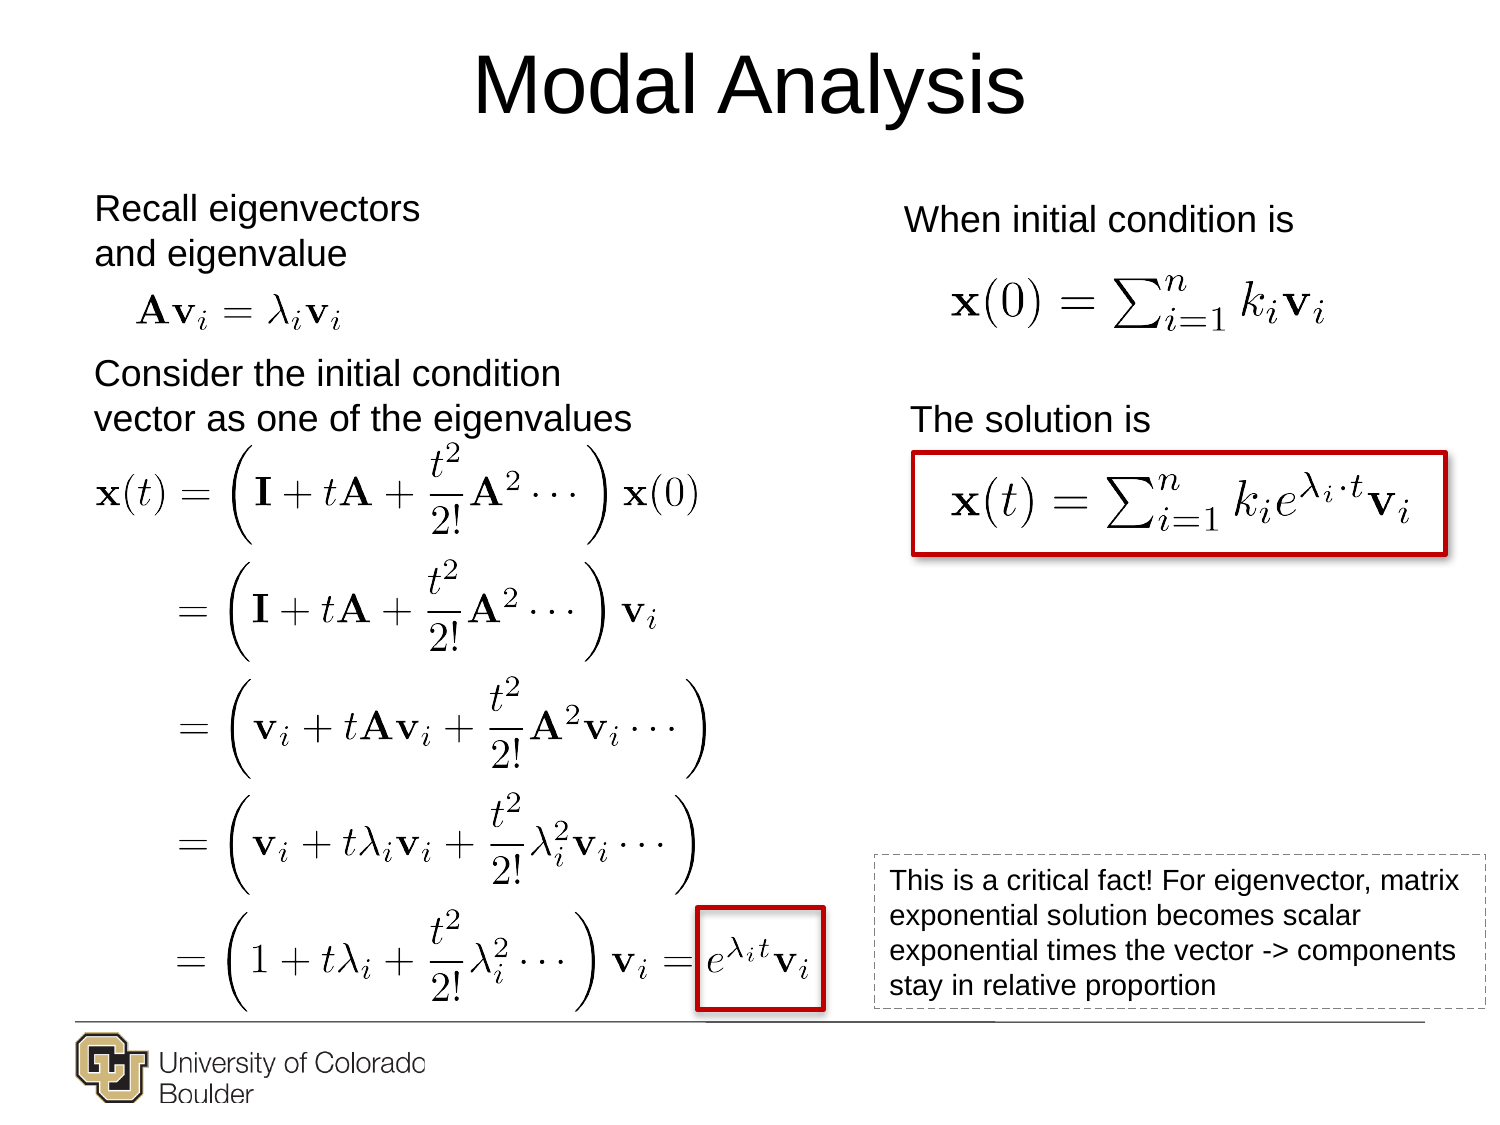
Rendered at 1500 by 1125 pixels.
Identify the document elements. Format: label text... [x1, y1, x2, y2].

picture [180, 676, 706, 779]
text_box When initial condition is [889, 187, 1310, 248]
picture [700, 910, 808, 1007]
text_box [912, 452, 1446, 555]
text_box The solution is [895, 387, 1166, 448]
picture [951, 472, 1409, 531]
picture [177, 909, 695, 1012]
text_box Consider the initial condition vector as one of the eigenvalues [79, 341, 654, 446]
picture [951, 275, 1324, 331]
picture [179, 559, 656, 662]
picture [179, 792, 695, 895]
picture [96, 442, 697, 546]
picture [136, 294, 340, 330]
text_box Recall eigenvectors and eigenvalue [79, 176, 463, 282]
text_box This is a critical fact! For eigenvector, matrix exponential solution becomes scalar exponential times the vector -> components stay in relative proportion [874, 854, 1486, 1009]
title Modal Analysis [75, 26, 1425, 134]
